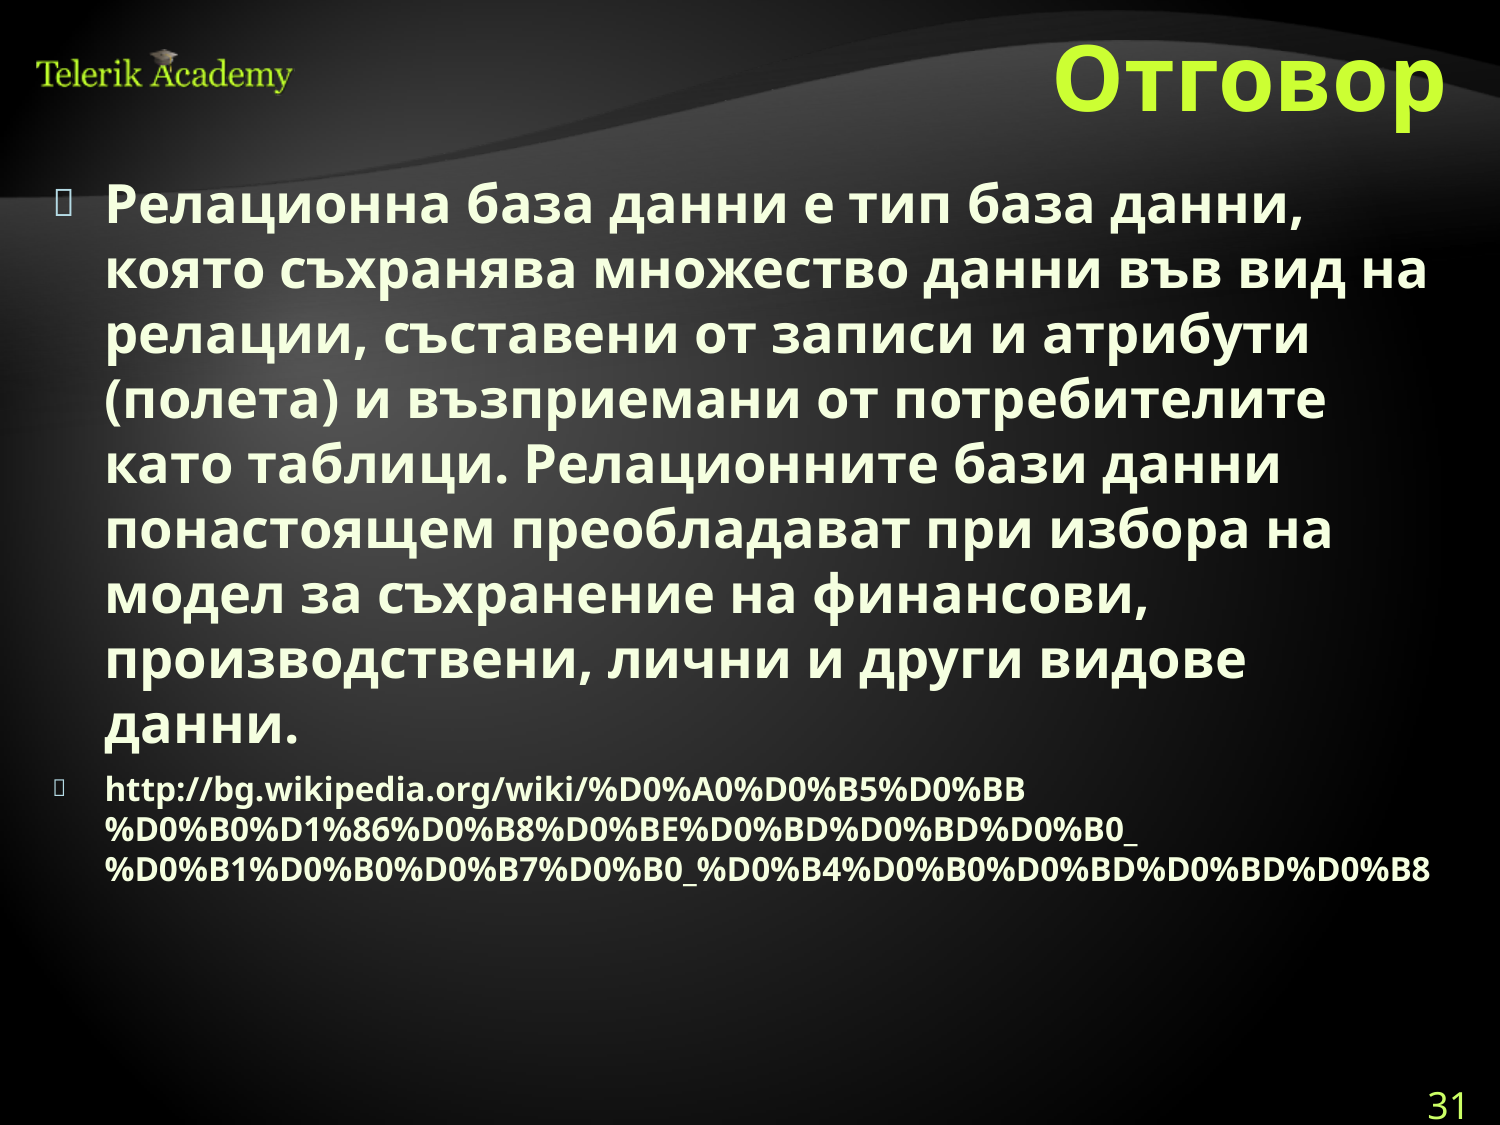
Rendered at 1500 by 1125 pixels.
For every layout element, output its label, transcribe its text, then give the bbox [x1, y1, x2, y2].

slide_number <number> [1412, 1074, 1488, 1113]
picture [0, 0, 1500, 1125]
title Отговор [300, 12, 1463, 150]
list Релационна база данни е тип база данни, която съхранява множество данни във вид на релации, съставени от записи и атрибути (полета) и възприемани от потребителите като таблици. Релационните бази данни понастоящем преобладават при избора на модел за съхранение на финансови, производствени, лични и други видове данни. http://bg.wikipedia.org/wiki/%D0%A0%D0%B5%D0%BB%D0%B0%D1%86%D0%B8%D0%BE%D0%BD%D0%BD%D0%B0_%D0%B1%D0%B0%D0%B7%D0%B0_%D0%B4%D0%B0%D0%BD%D0%BD%D0%B8 [37, 162, 1463, 1088]
